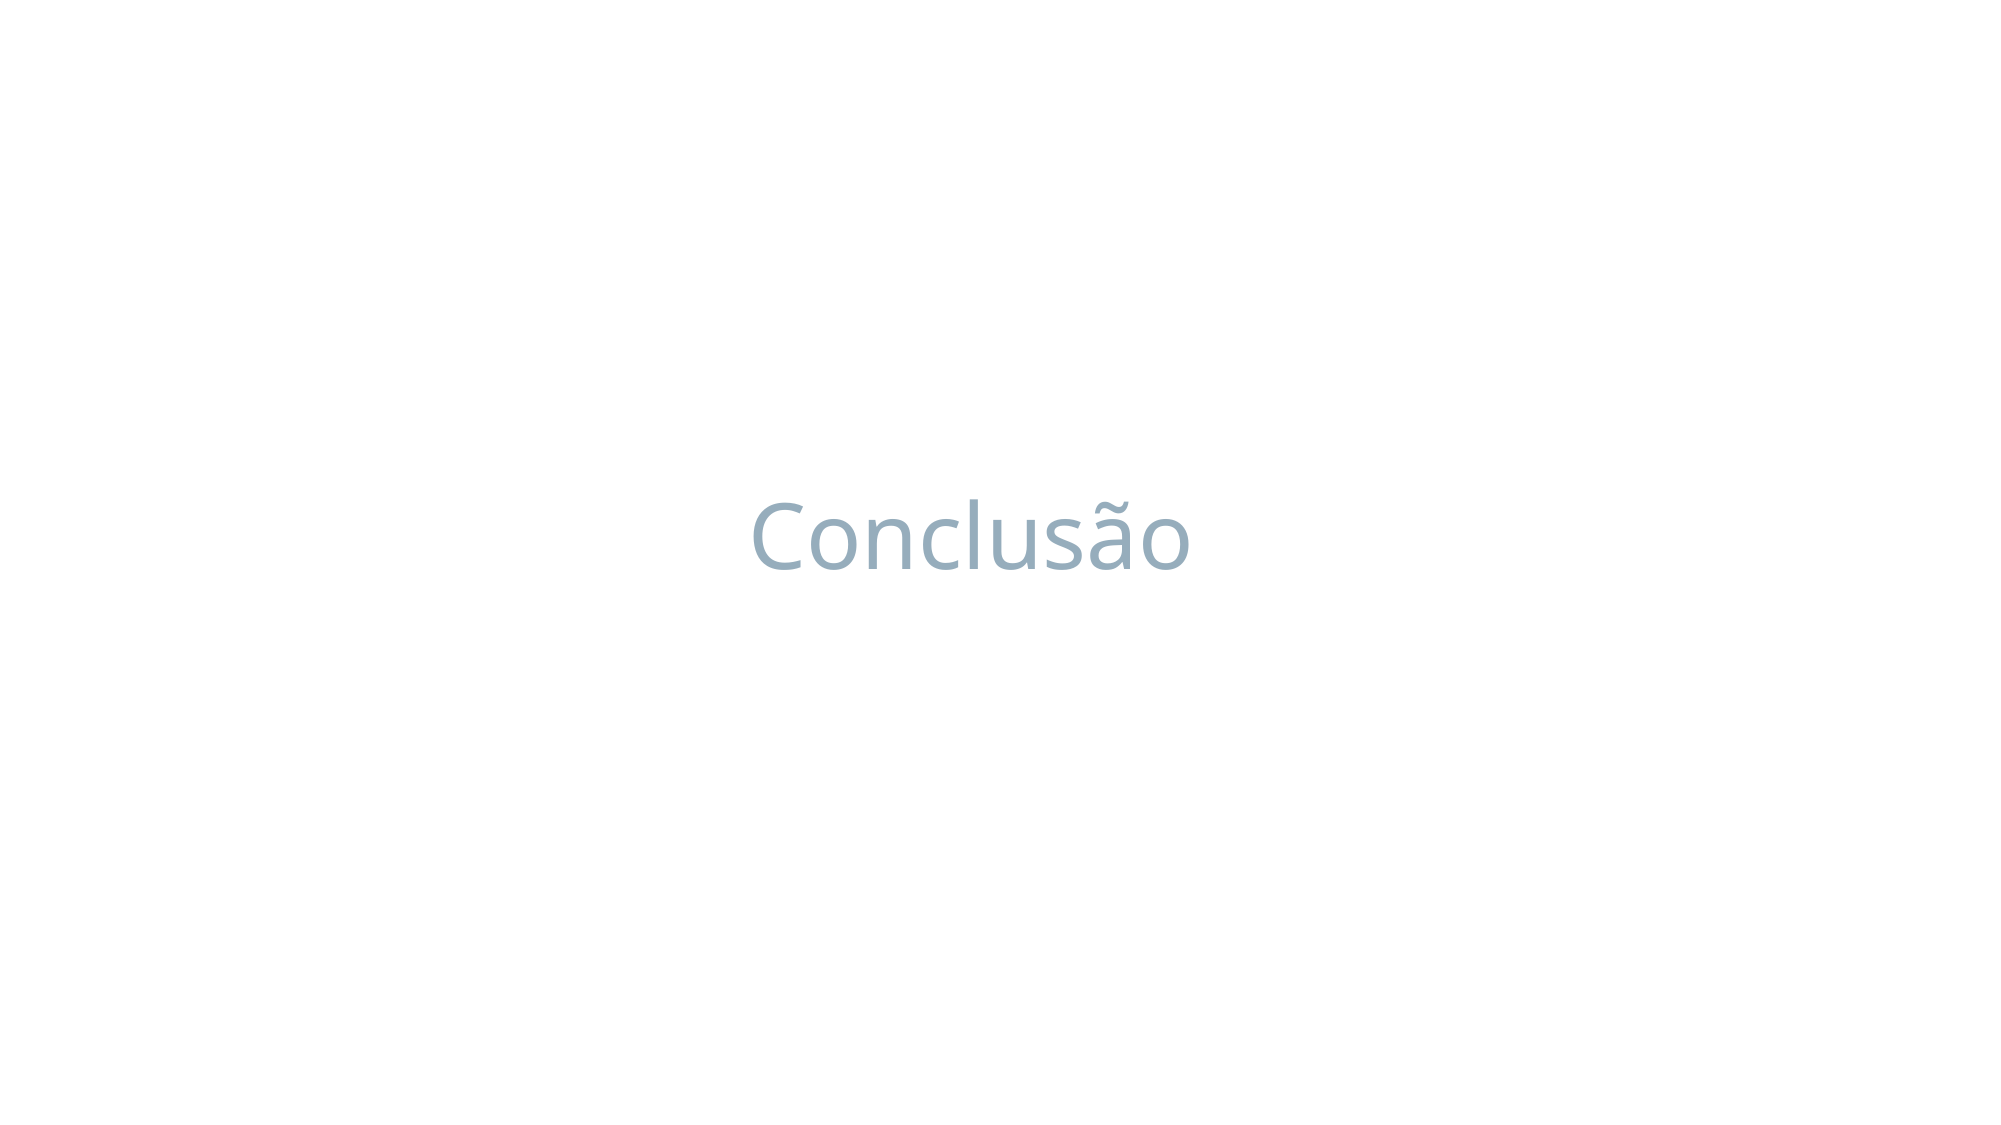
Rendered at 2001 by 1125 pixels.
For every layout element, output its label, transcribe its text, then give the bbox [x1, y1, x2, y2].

title Conclusão [264, 474, 1702, 591]
